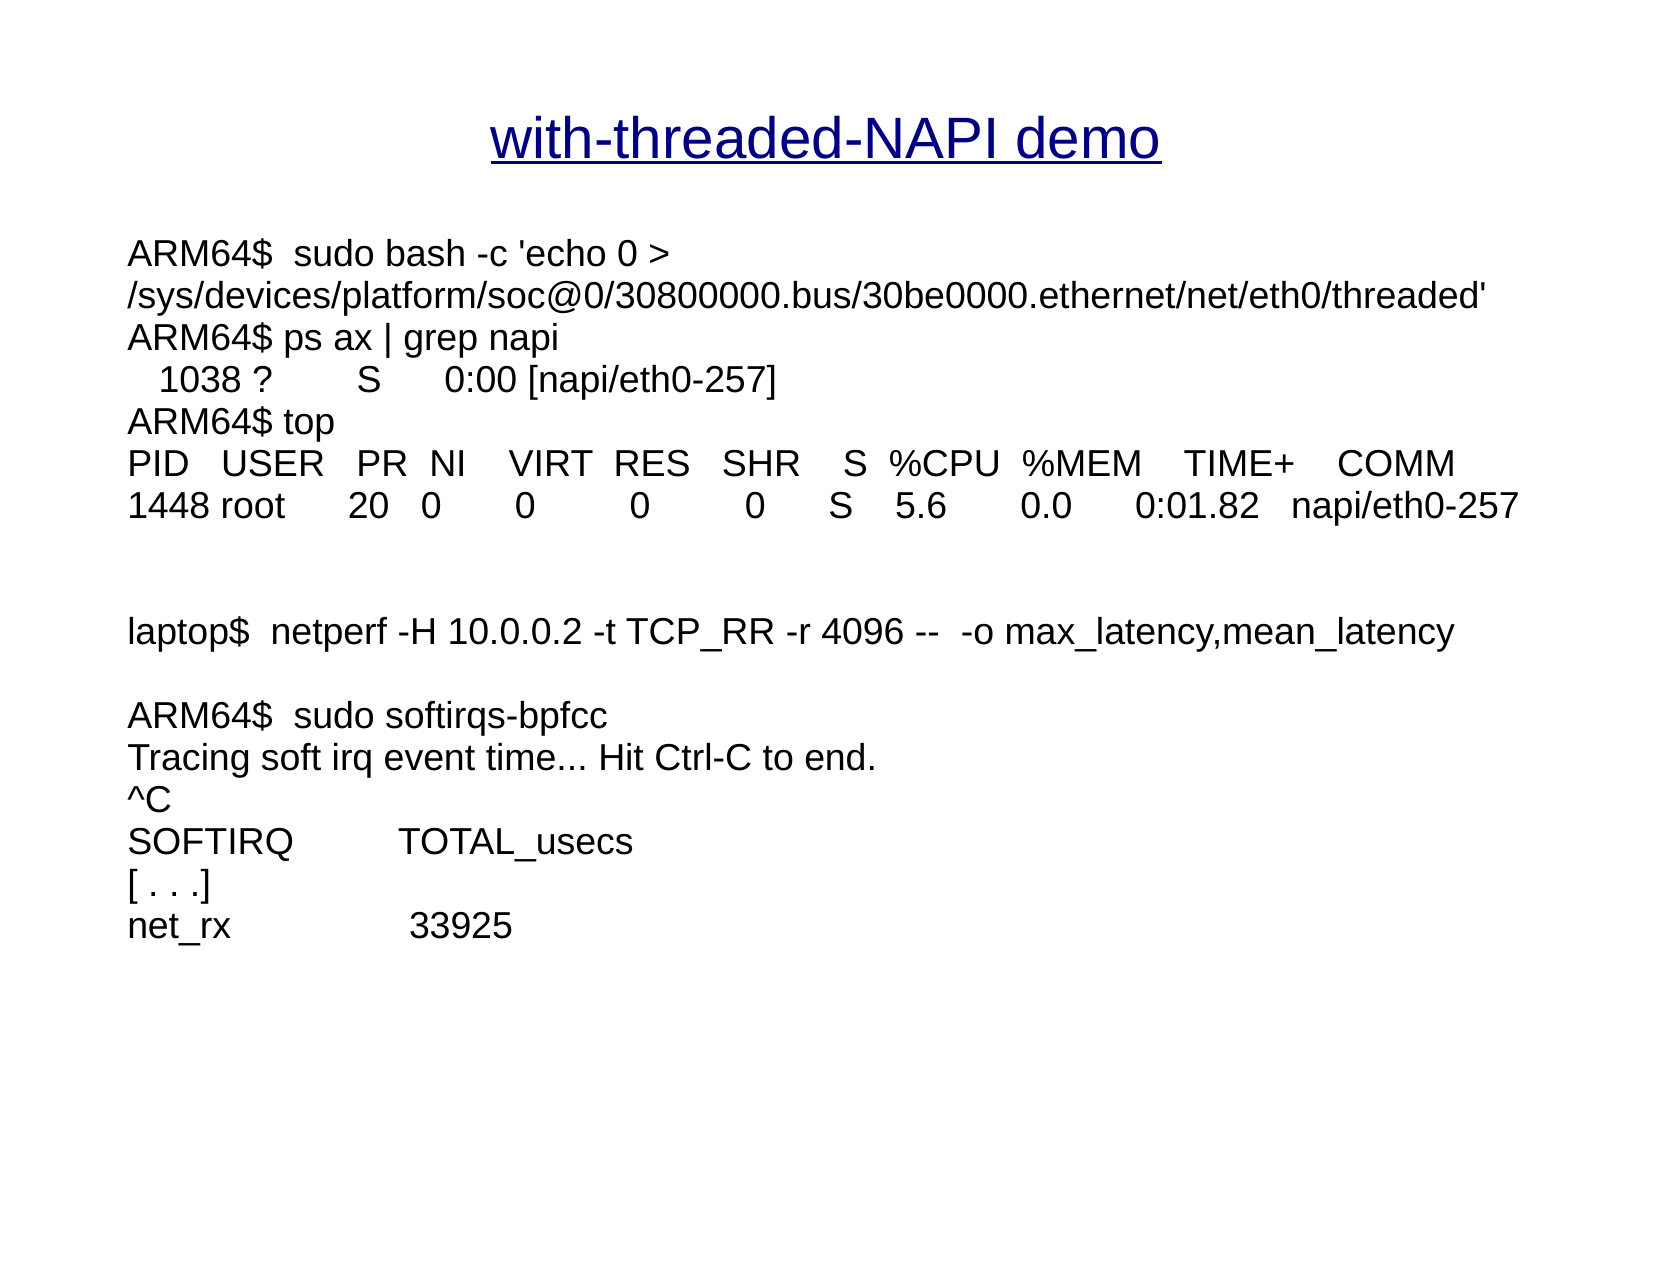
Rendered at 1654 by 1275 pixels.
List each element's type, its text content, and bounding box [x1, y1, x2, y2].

title with-threaded-NAPI demo [82, 50, 1571, 226]
text_box ARM64$ sudo bash -c 'echo 0 > /sys/devices/platform/soc@0/30800000.bus/30be0000.ethernet/net/eth0/threaded' ARM64$ ps ax | grep napi 1038 ? S 0:00 [napi/eth0-257] ARM64$ top PID USER PR NI VIRT RES SHR S %CPU %MEM TIME+ COMM 1448 root 20 0 0 0 0 S 5.6 0.0 0:01.82 napi/eth0-257 laptop$ netperf -H 10.0.0.2 -t TCP_RR -r 4096 -- -o max_latency,mean_latency ARM64$ sudo softirqs-bpfcc Tracing soft irq event time... Hit Ctrl-C to end. ^C SOFTIRQ TOTAL_usecs [ . . .] net_rx 33925 [112, 225, 1576, 1201]
